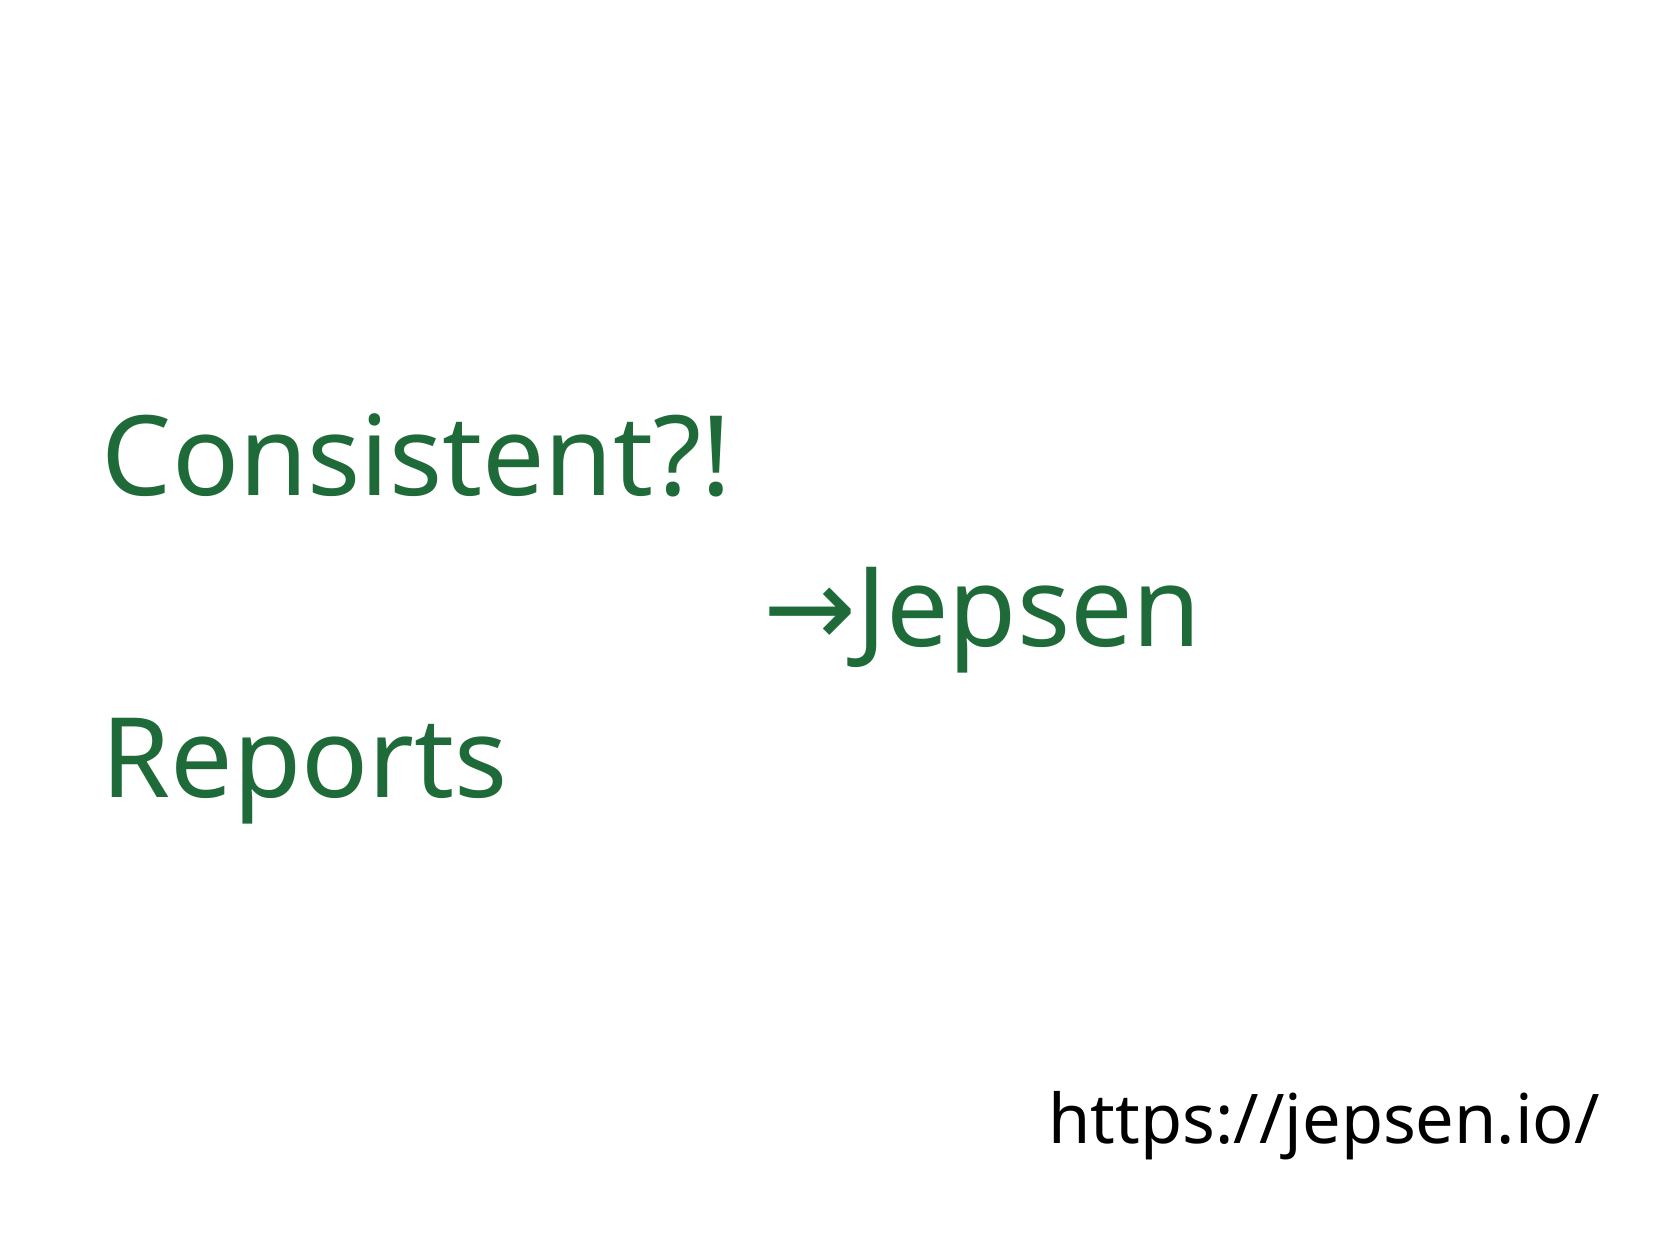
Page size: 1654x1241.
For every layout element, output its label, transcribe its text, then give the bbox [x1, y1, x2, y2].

title Consistent?! →Jepsen Reports [101, 455, 1591, 752]
list https://jepsen.io/ [994, 1070, 1606, 1180]
